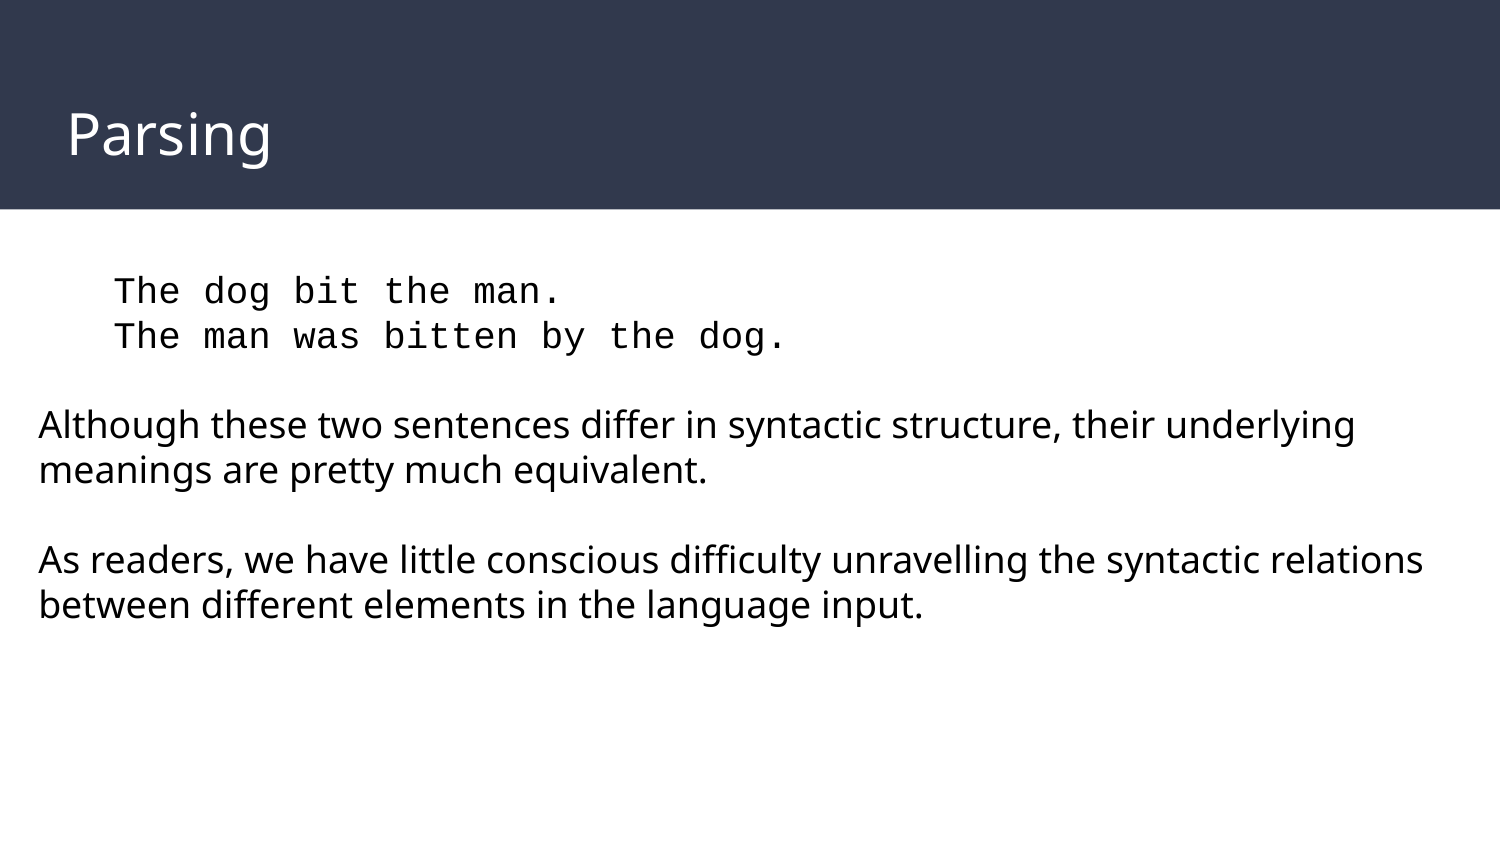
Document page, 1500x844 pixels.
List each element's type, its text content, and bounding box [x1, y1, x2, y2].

text_box The dog bit the man. The man was bitten by the dog. Although these two sentences differ in syntactic structure, their underlying meanings are pretty much equivalent. As readers, we have little conscious difficulty unravelling the syntactic relations between different elements in the language input. [23, 251, 1482, 784]
title Parsing [51, 82, 1449, 185]
